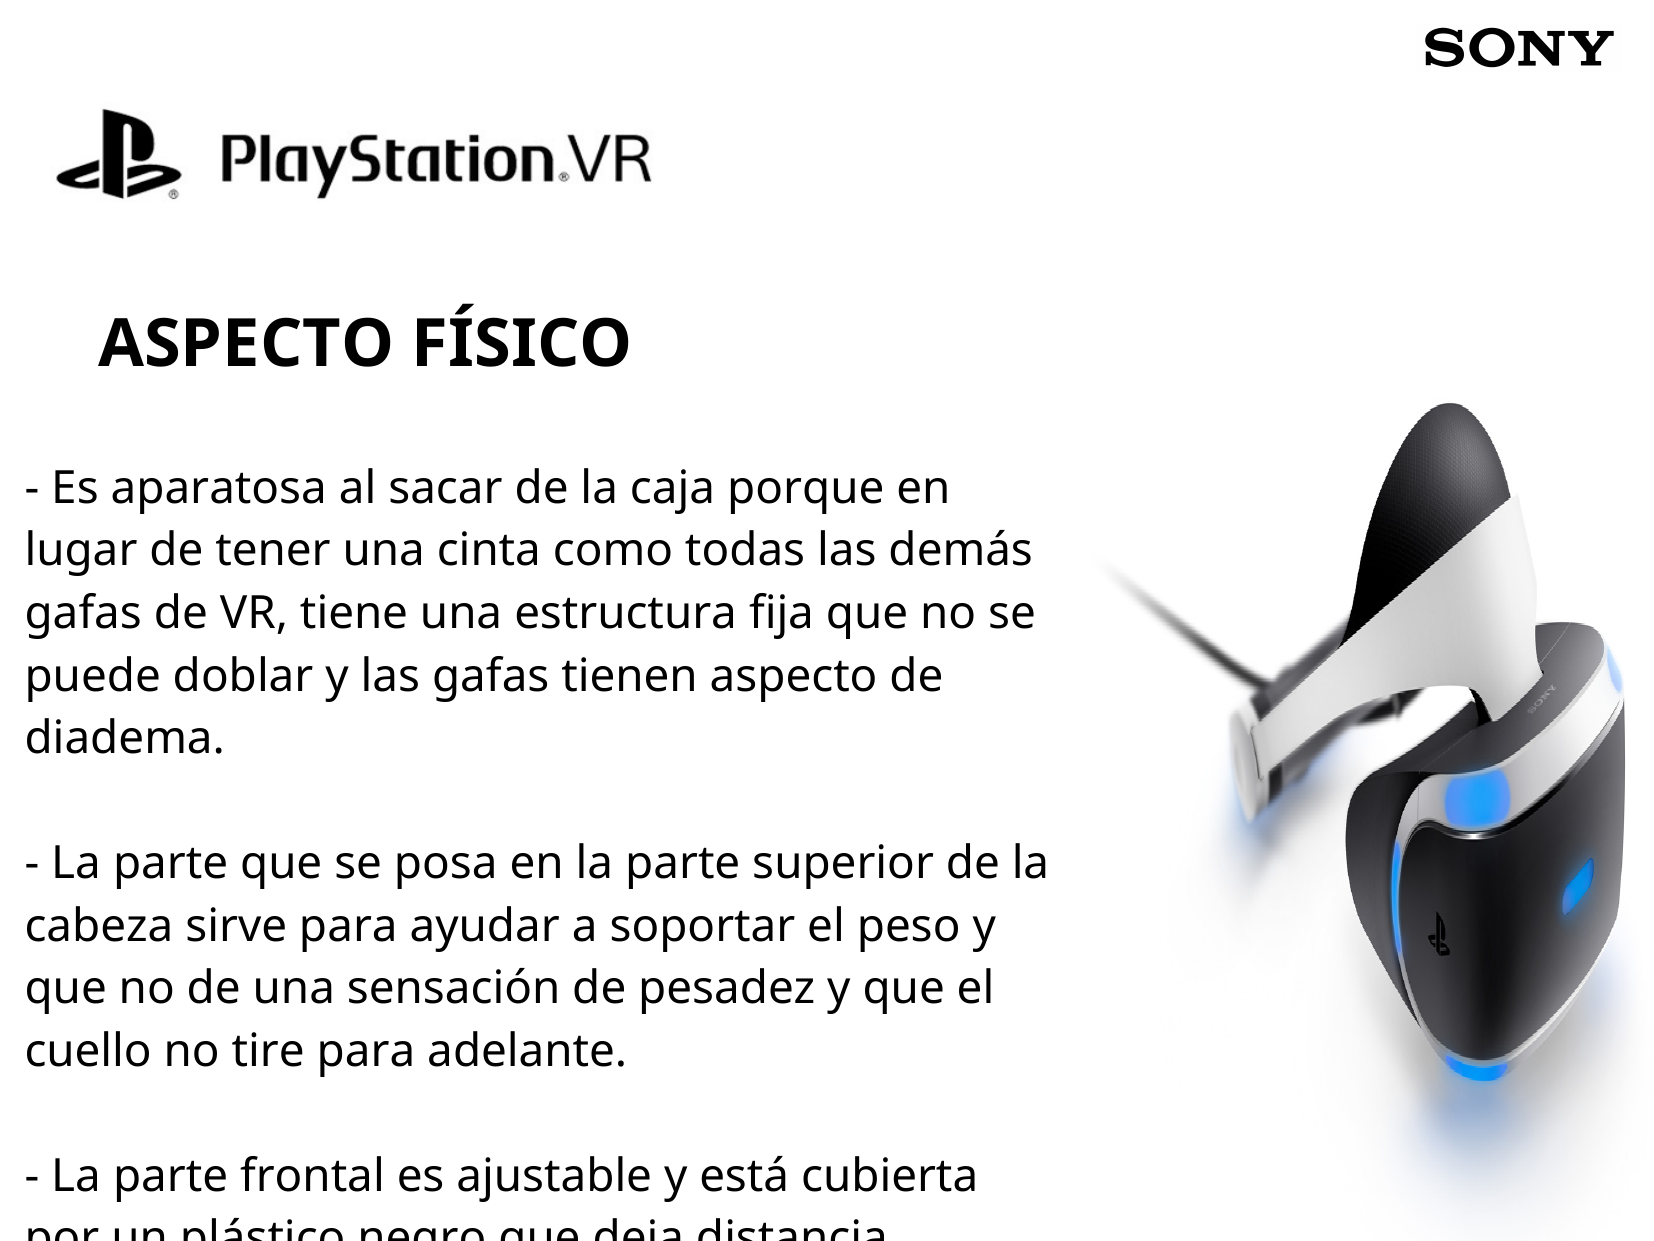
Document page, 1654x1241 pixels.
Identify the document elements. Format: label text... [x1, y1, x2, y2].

picture [1062, 354, 1654, 1241]
list ASPECTO FÍSICO - Es aparatosa al sacar de la caja porque en lugar de tener una cinta como todas las demás gafas de VR, tiene una estructura fija que no se puede doblar y las gafas tienen aspecto de diadema. - La parte que se posa en la parte superior de la cabeza sirve para ayudar a soportar el peso y que no de una sensación de pesadez y que el cuello no tire para adelante. - La parte frontal es ajustable y está cubierta por un plástico negro que deja distancia [24, 295, 1063, 1239]
picture [1417, 23, 1622, 72]
picture [11, 11, 697, 296]
